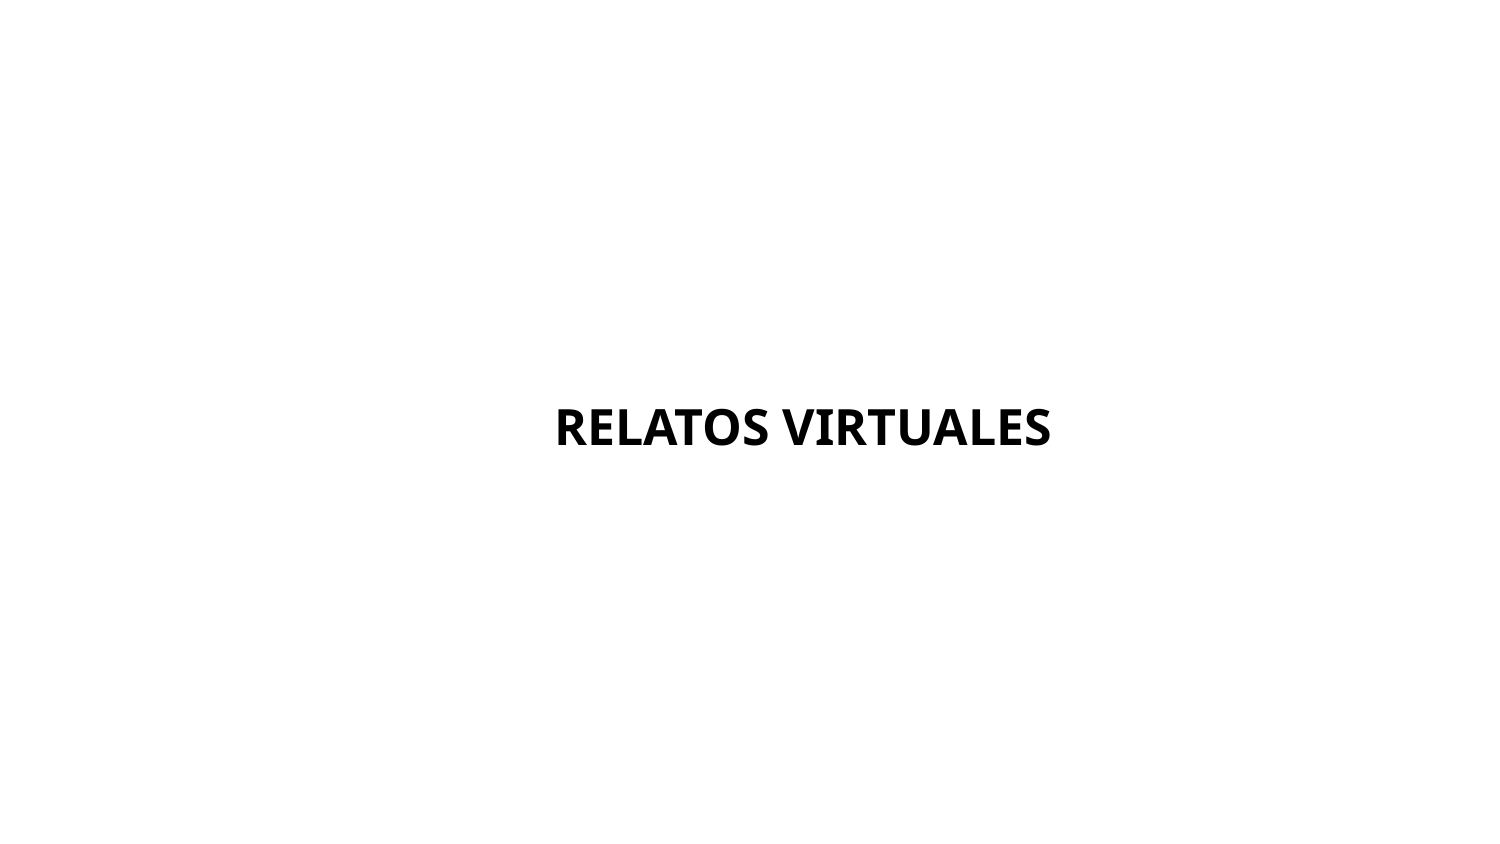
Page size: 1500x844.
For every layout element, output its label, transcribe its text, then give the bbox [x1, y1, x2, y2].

text_box RELATOS VIRTUALES [177, 247, 1323, 603]
